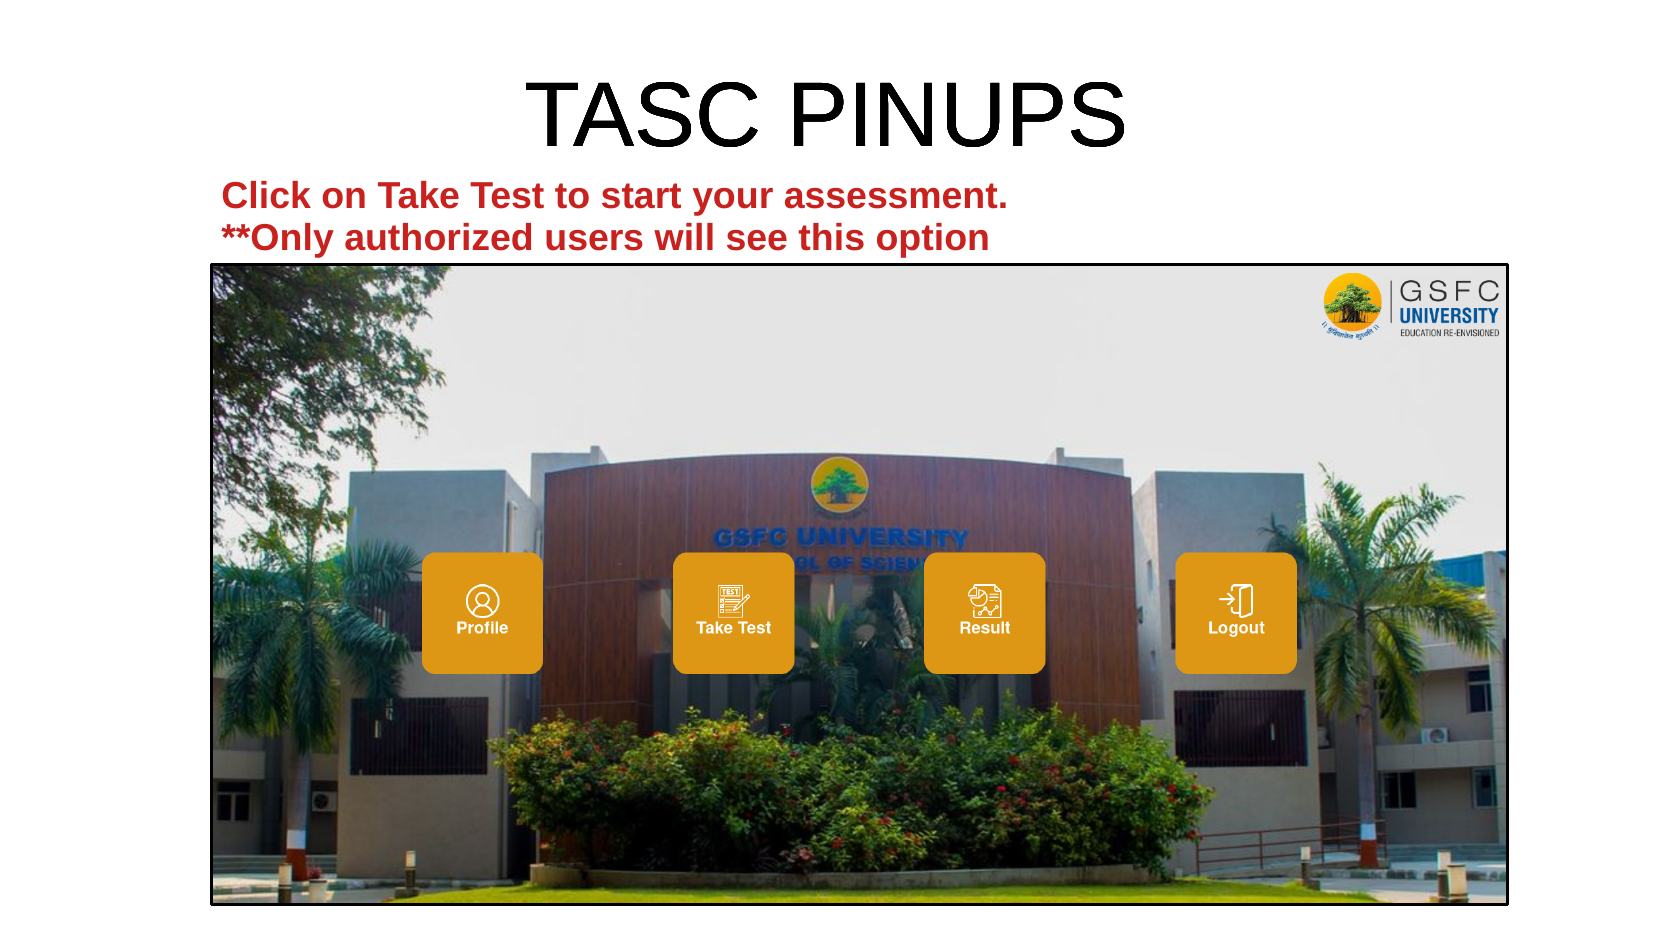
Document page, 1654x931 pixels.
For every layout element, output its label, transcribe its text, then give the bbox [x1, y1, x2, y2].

text_box Click on Take Test to start your assessment. **Only authorized users will see this option [206, 166, 1536, 266]
title TASC PINUPS [82, 37, 1571, 193]
picture [212, 266, 1506, 903]
